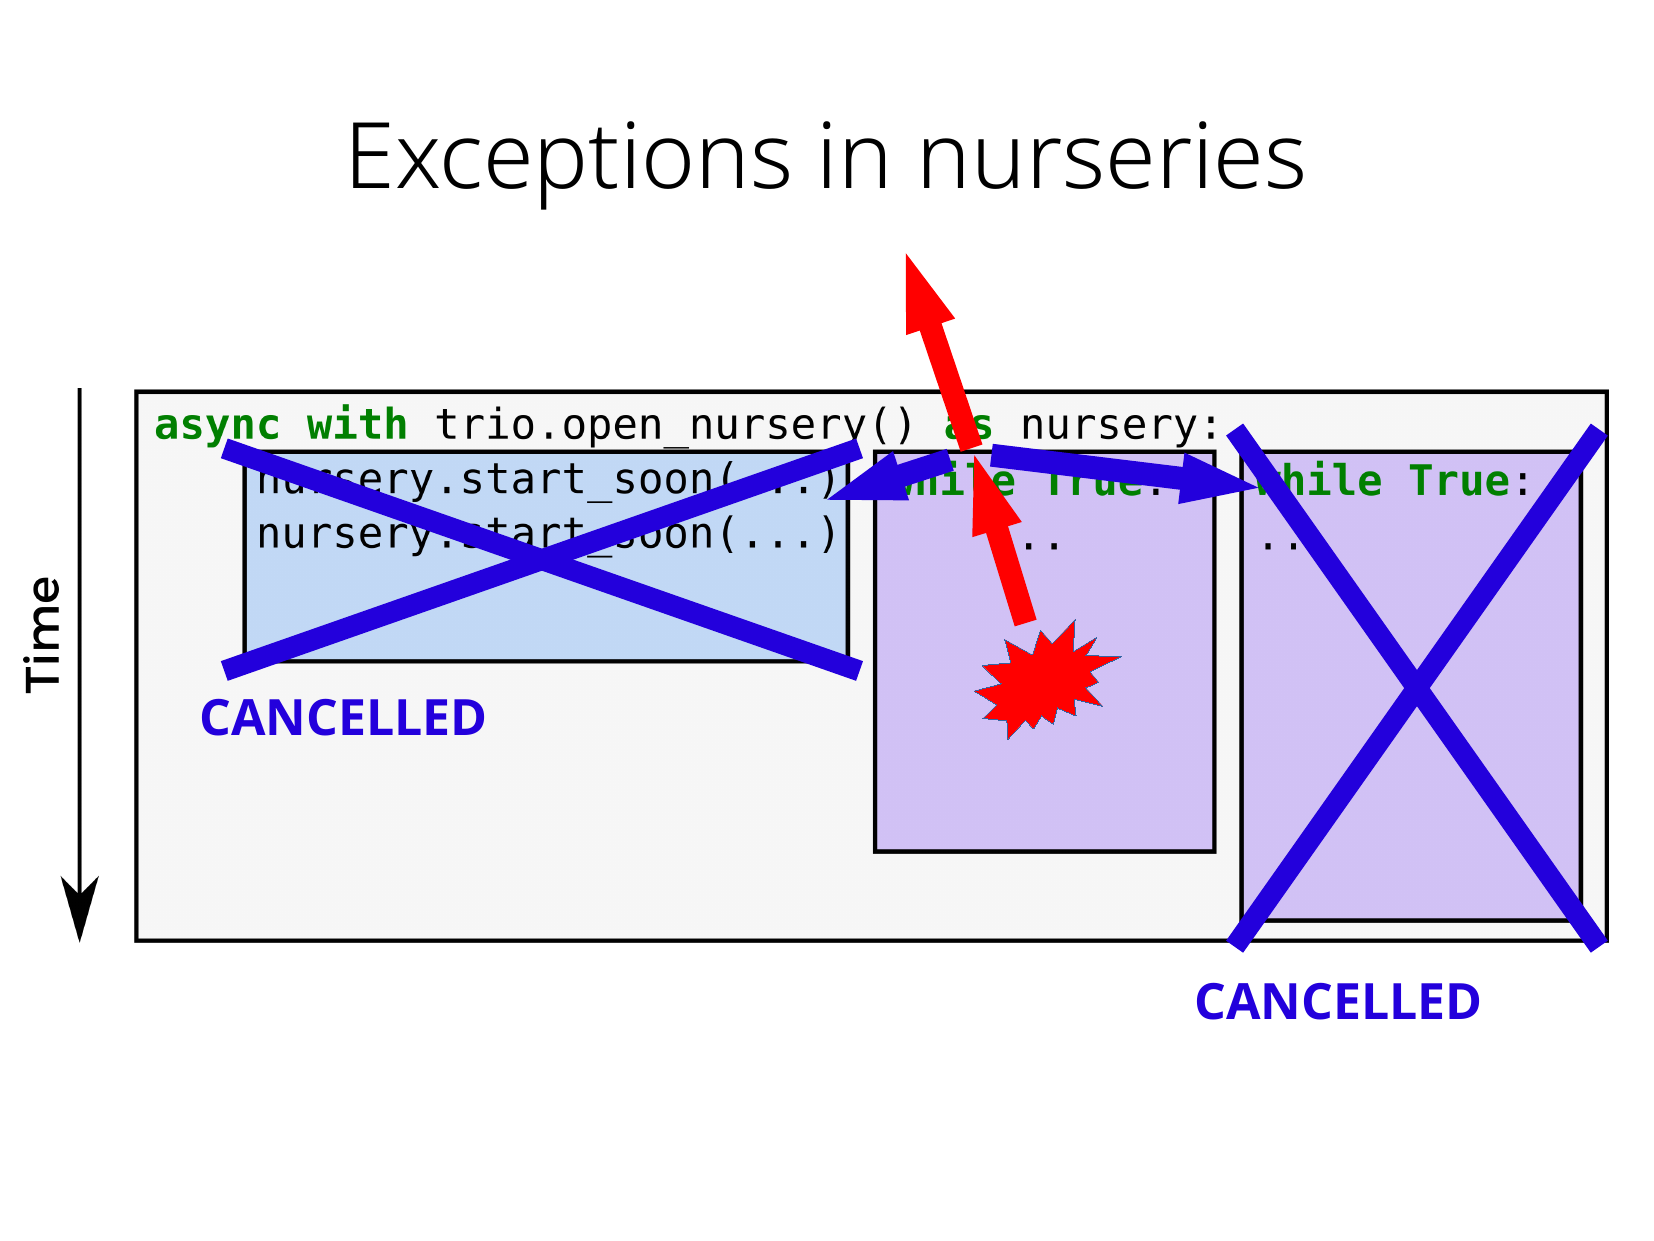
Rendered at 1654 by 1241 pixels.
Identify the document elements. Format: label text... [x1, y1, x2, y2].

text_box [974, 619, 1122, 740]
title Exceptions in nurseries [82, 49, 1571, 257]
text_box CANCELLED [184, 674, 516, 751]
text_box CANCELLED [1179, 958, 1511, 1035]
picture [1251, 708, 1583, 943]
picture [23, 388, 1609, 943]
